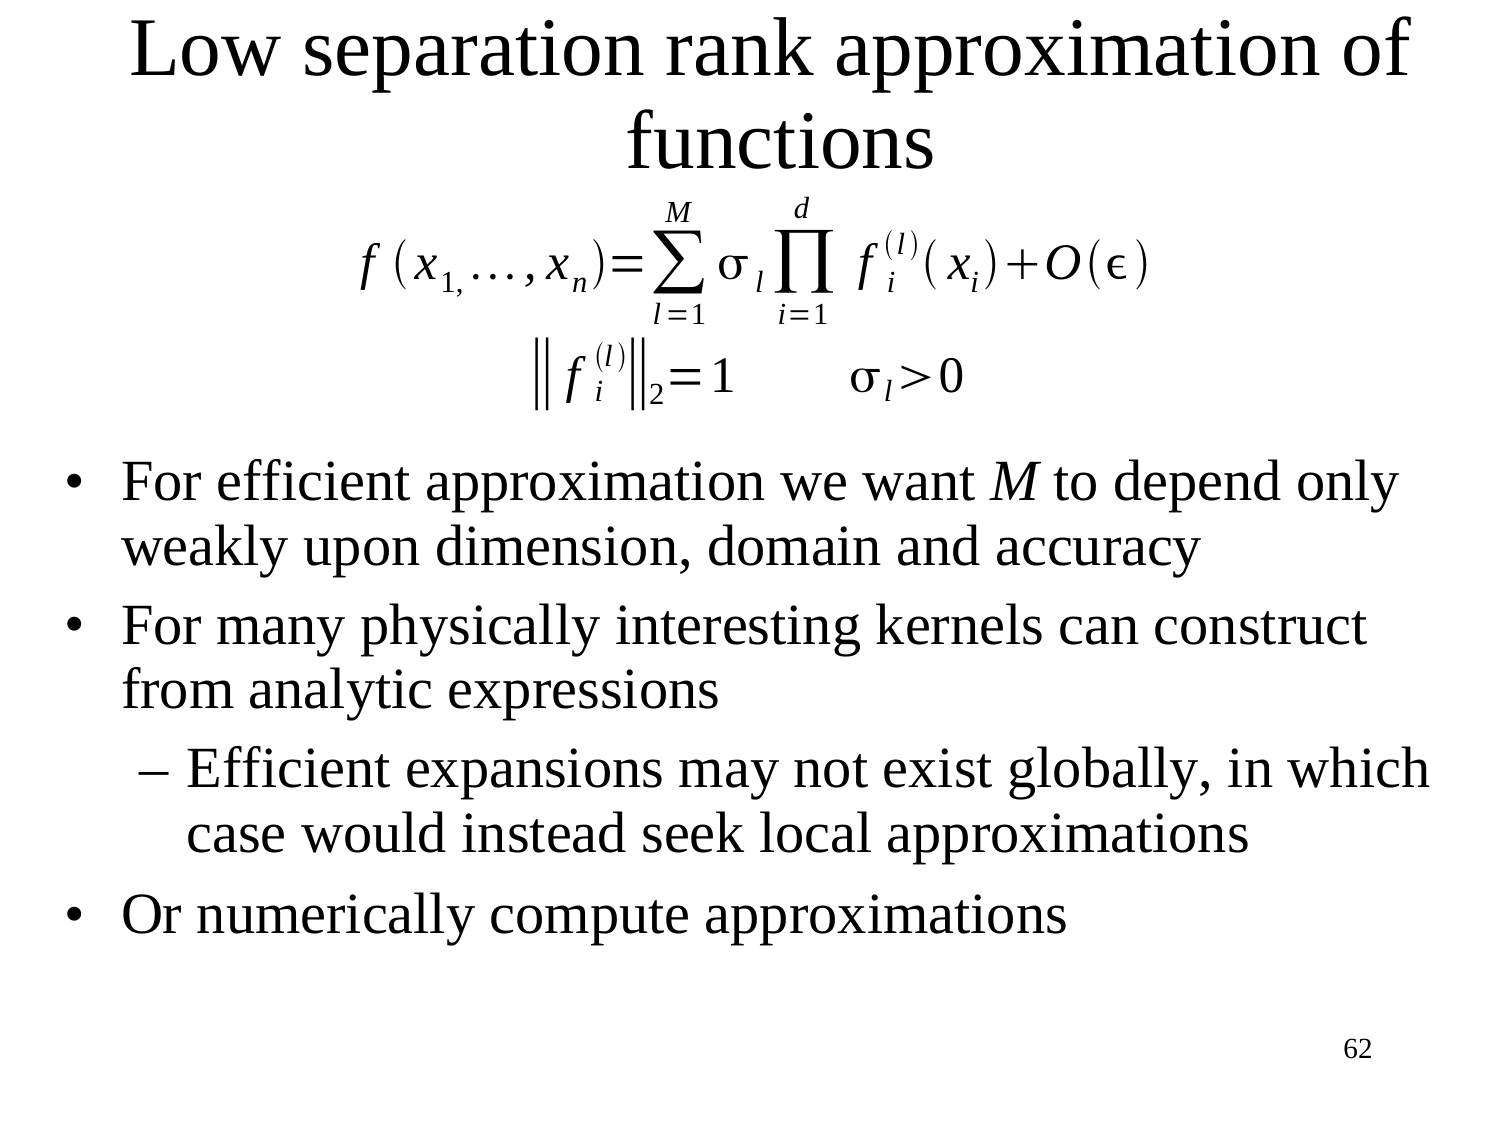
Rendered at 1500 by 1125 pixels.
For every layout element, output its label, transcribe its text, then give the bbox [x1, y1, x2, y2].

list For efficient approximation we want M to depend only weakly upon dimension, domain and accuracy For many physically interesting kernels can construct from analytic expressions Efficient expansions may not exist globally, in which case would instead seek local approximations Or numerically compute approximations [50, 440, 1463, 1125]
chart [337, 193, 1163, 413]
title Low separation rank approximation of functions [62, 0, 1500, 194]
